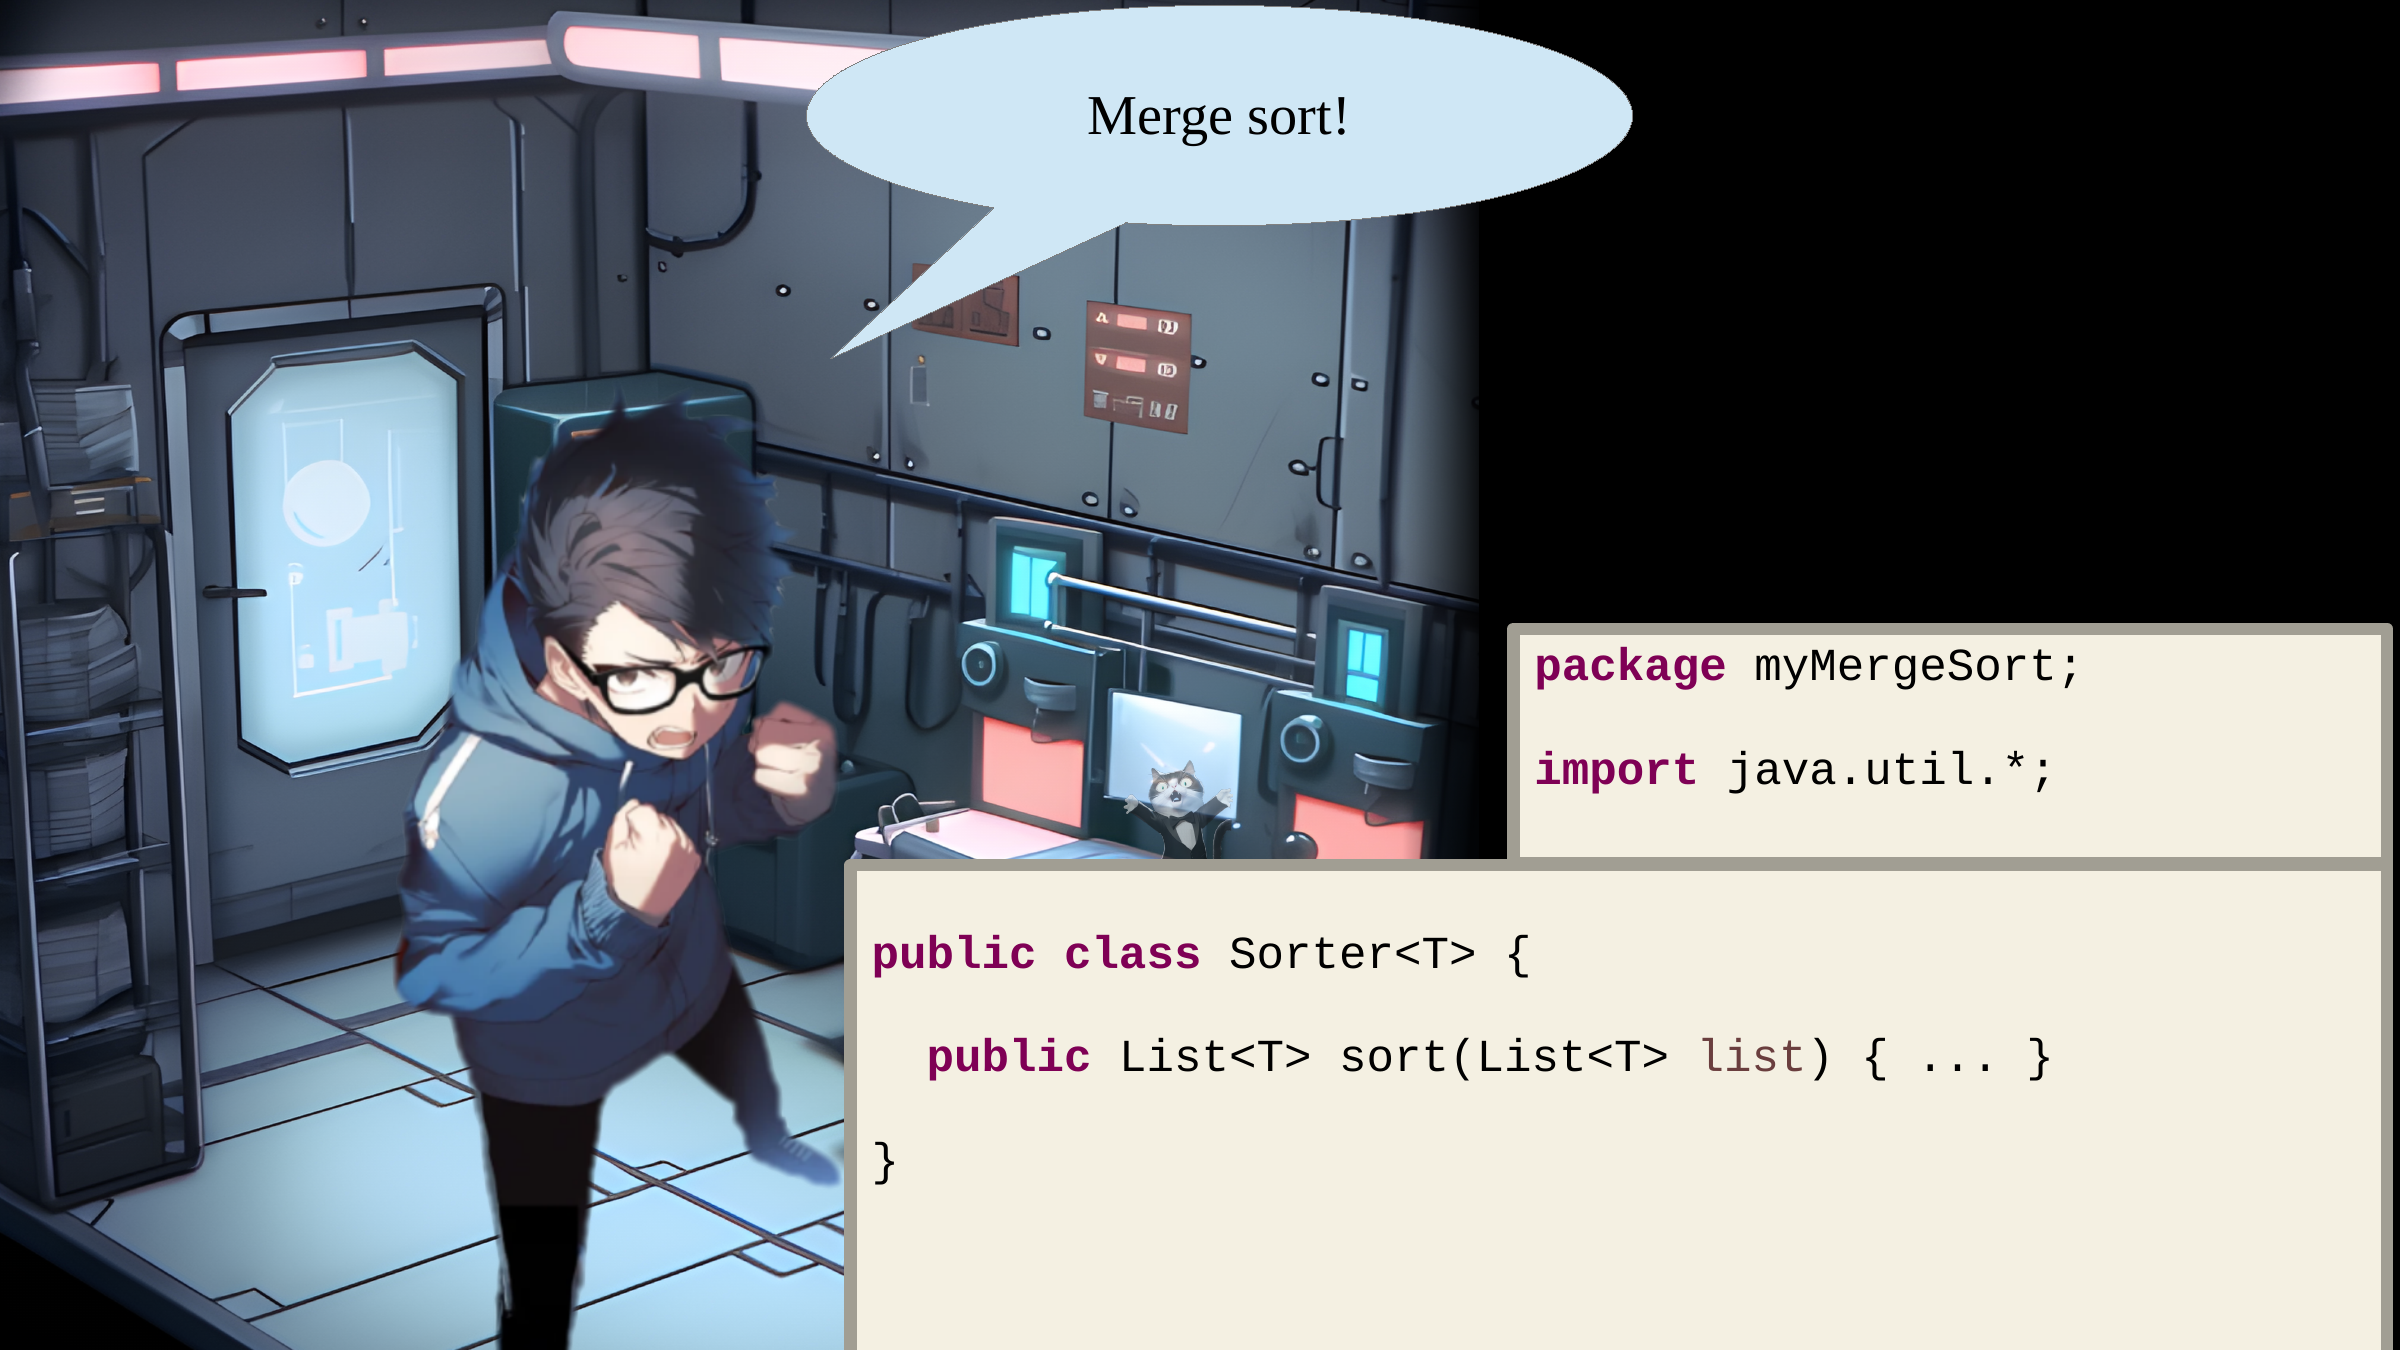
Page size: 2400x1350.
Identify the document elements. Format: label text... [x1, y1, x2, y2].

text_box [1073, 710, 1236, 859]
text_box Merge sort! [806, 5, 1633, 359]
text_box public class Sorter<T> { public List<T> sort(List<T> list) { ... } } [850, 865, 2388, 1350]
picture [0, 0, 1402, 1350]
text_box [1402, 0, 2400, 1350]
text_box package myMergeSort; import java.util.*; [1513, 628, 2388, 864]
